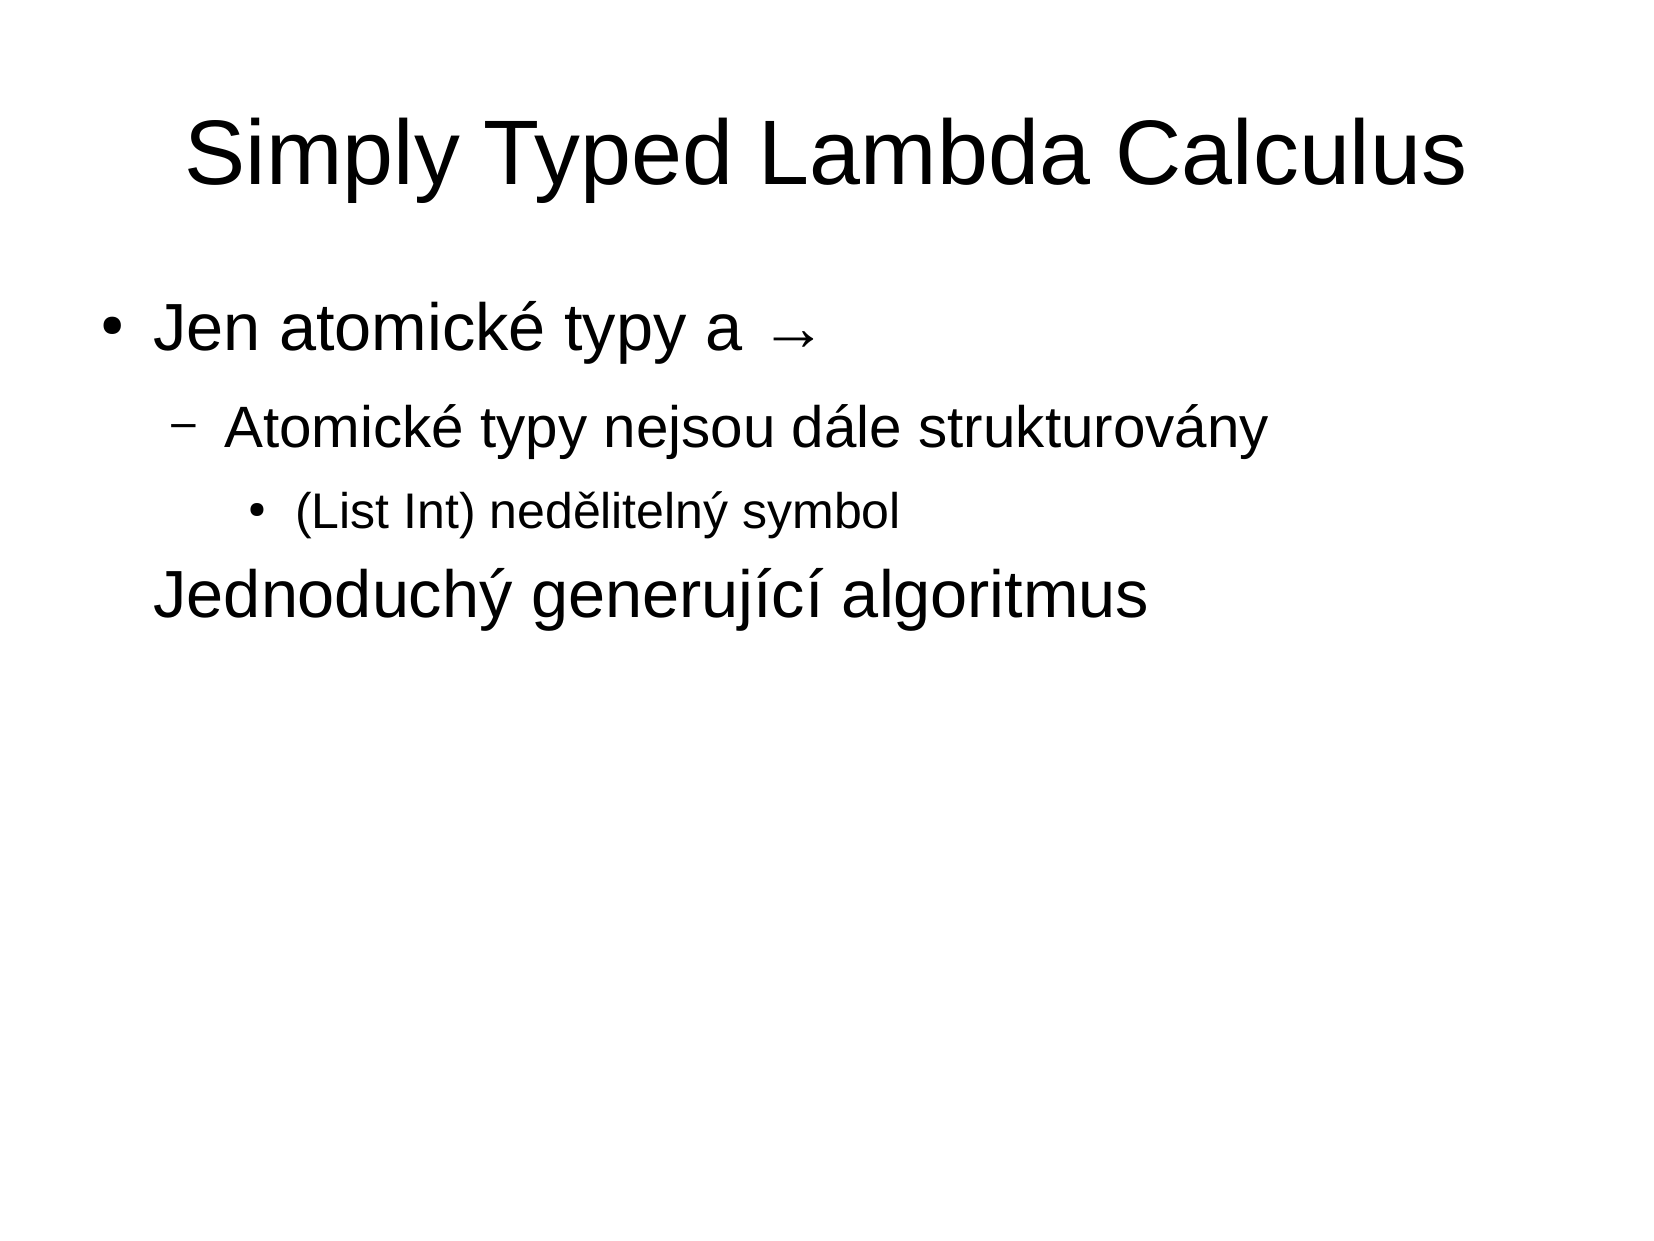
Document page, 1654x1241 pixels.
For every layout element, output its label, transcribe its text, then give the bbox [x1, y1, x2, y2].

title Simply Typed Lambda Calculus [82, 49, 1571, 257]
list Jen atomické typy a → Atomické typy nejsou dále strukturovány (List Int) nedělitelný symbol Jednoduchý generující algoritmus [82, 290, 1538, 1010]
